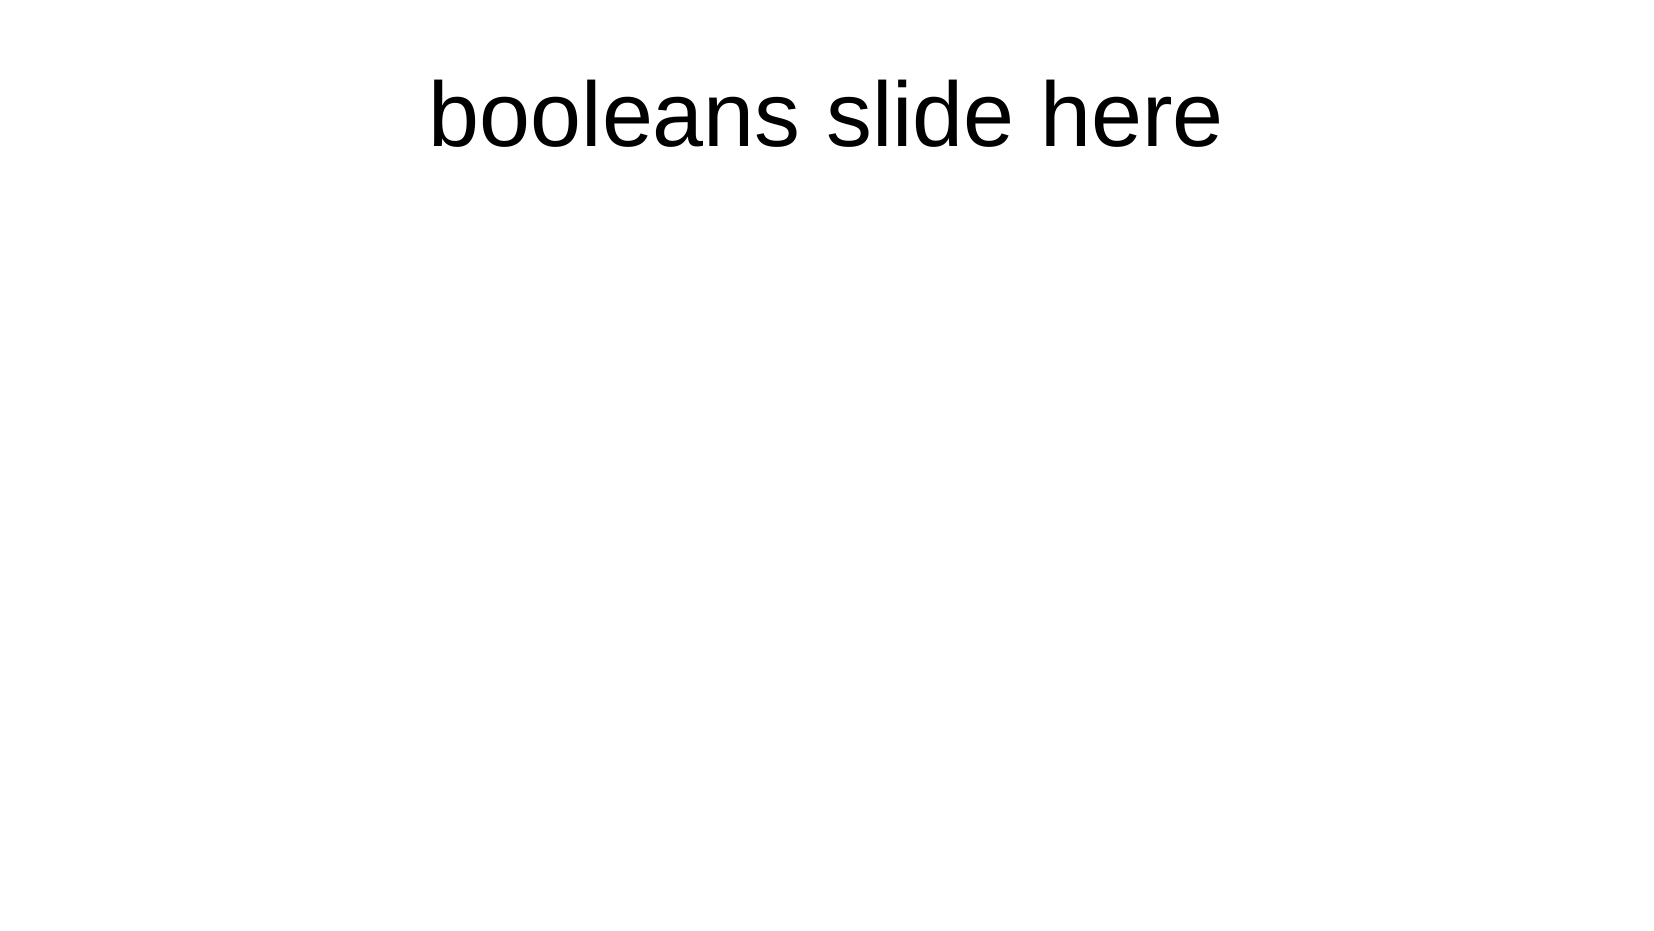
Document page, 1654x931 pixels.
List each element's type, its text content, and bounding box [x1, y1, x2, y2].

title booleans slide here [82, 37, 1571, 193]
